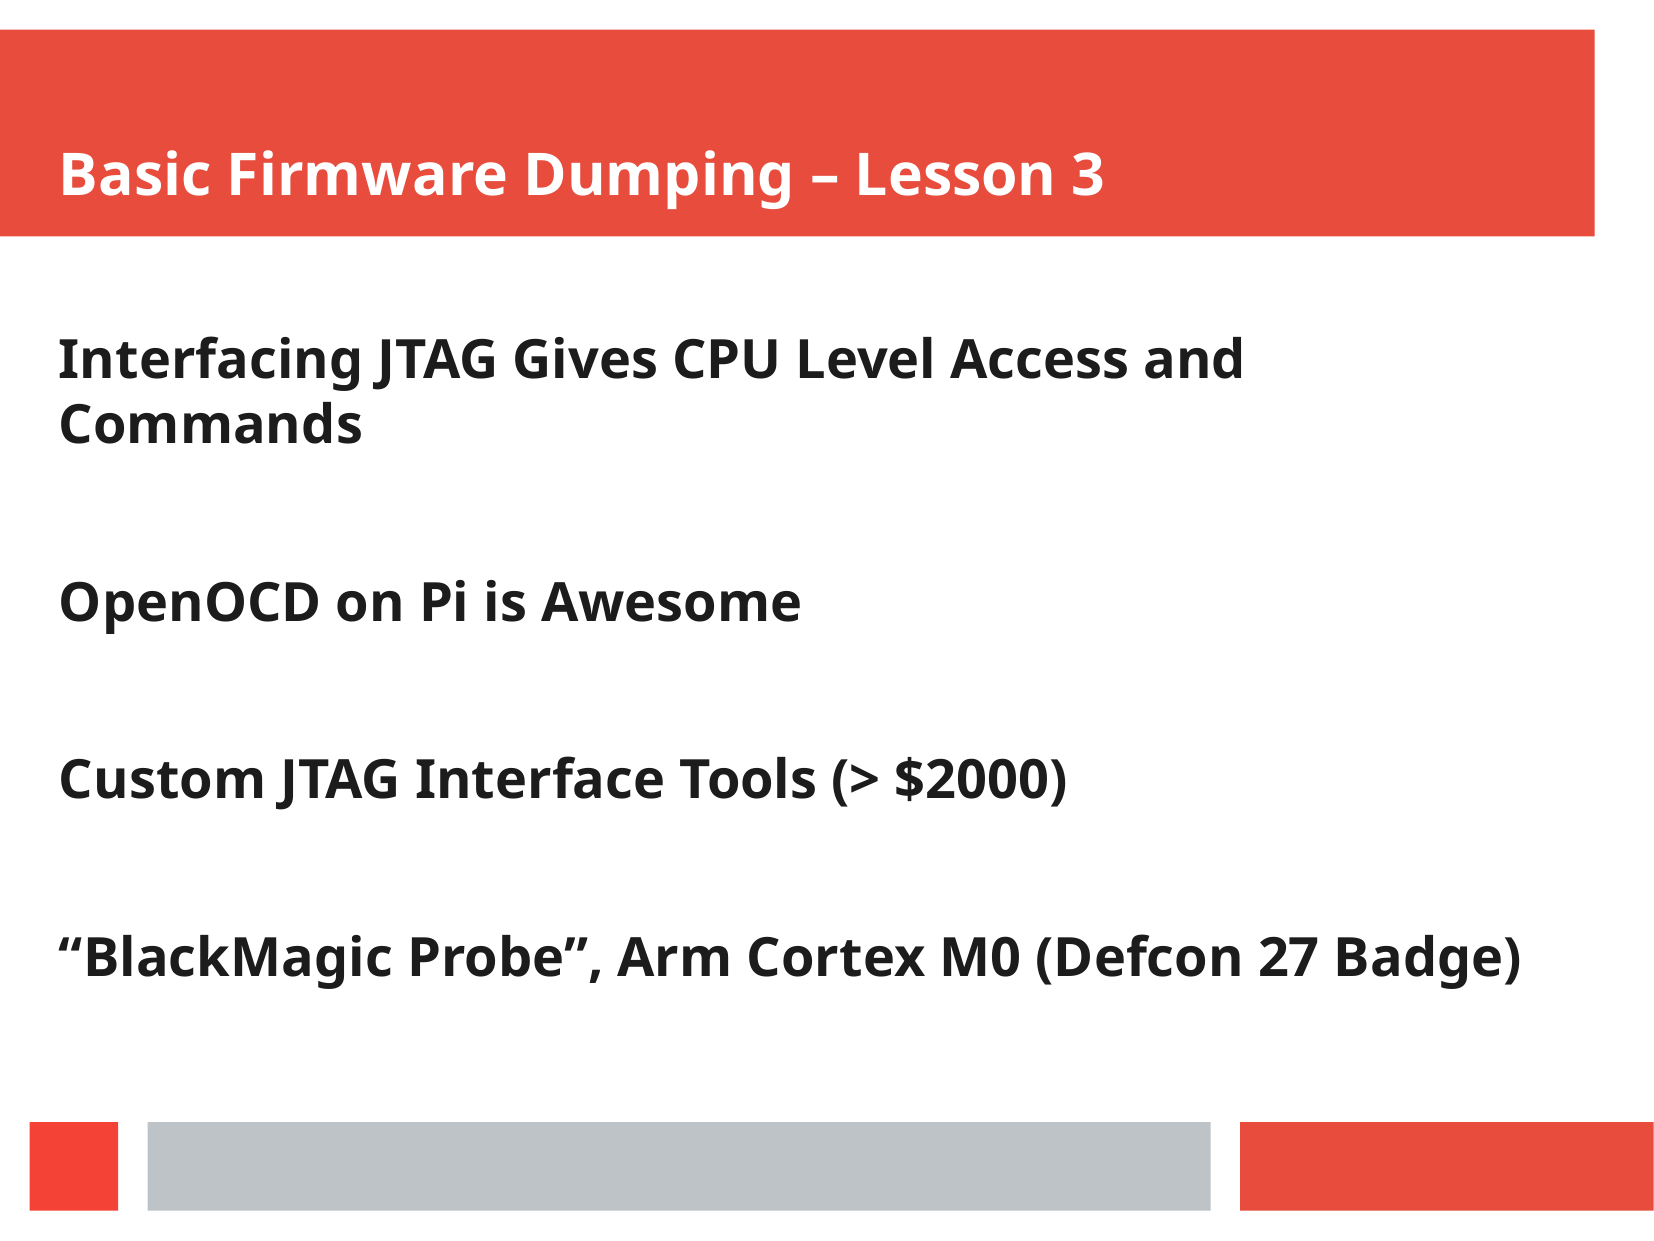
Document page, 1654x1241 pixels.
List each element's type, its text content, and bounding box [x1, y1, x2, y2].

text_box Interfacing JTAG Gives CPU Level Access and Commands OpenOCD on Pi is Awesome Custom JTAG Interface Tools (> $2000) “BlackMagic Probe”, Arm Cortex M0 (Defcon 27 Badge) [59, 324, 1565, 1093]
text_box Basic Firmware Dumping – Lesson 3 [59, 135, 1595, 207]
